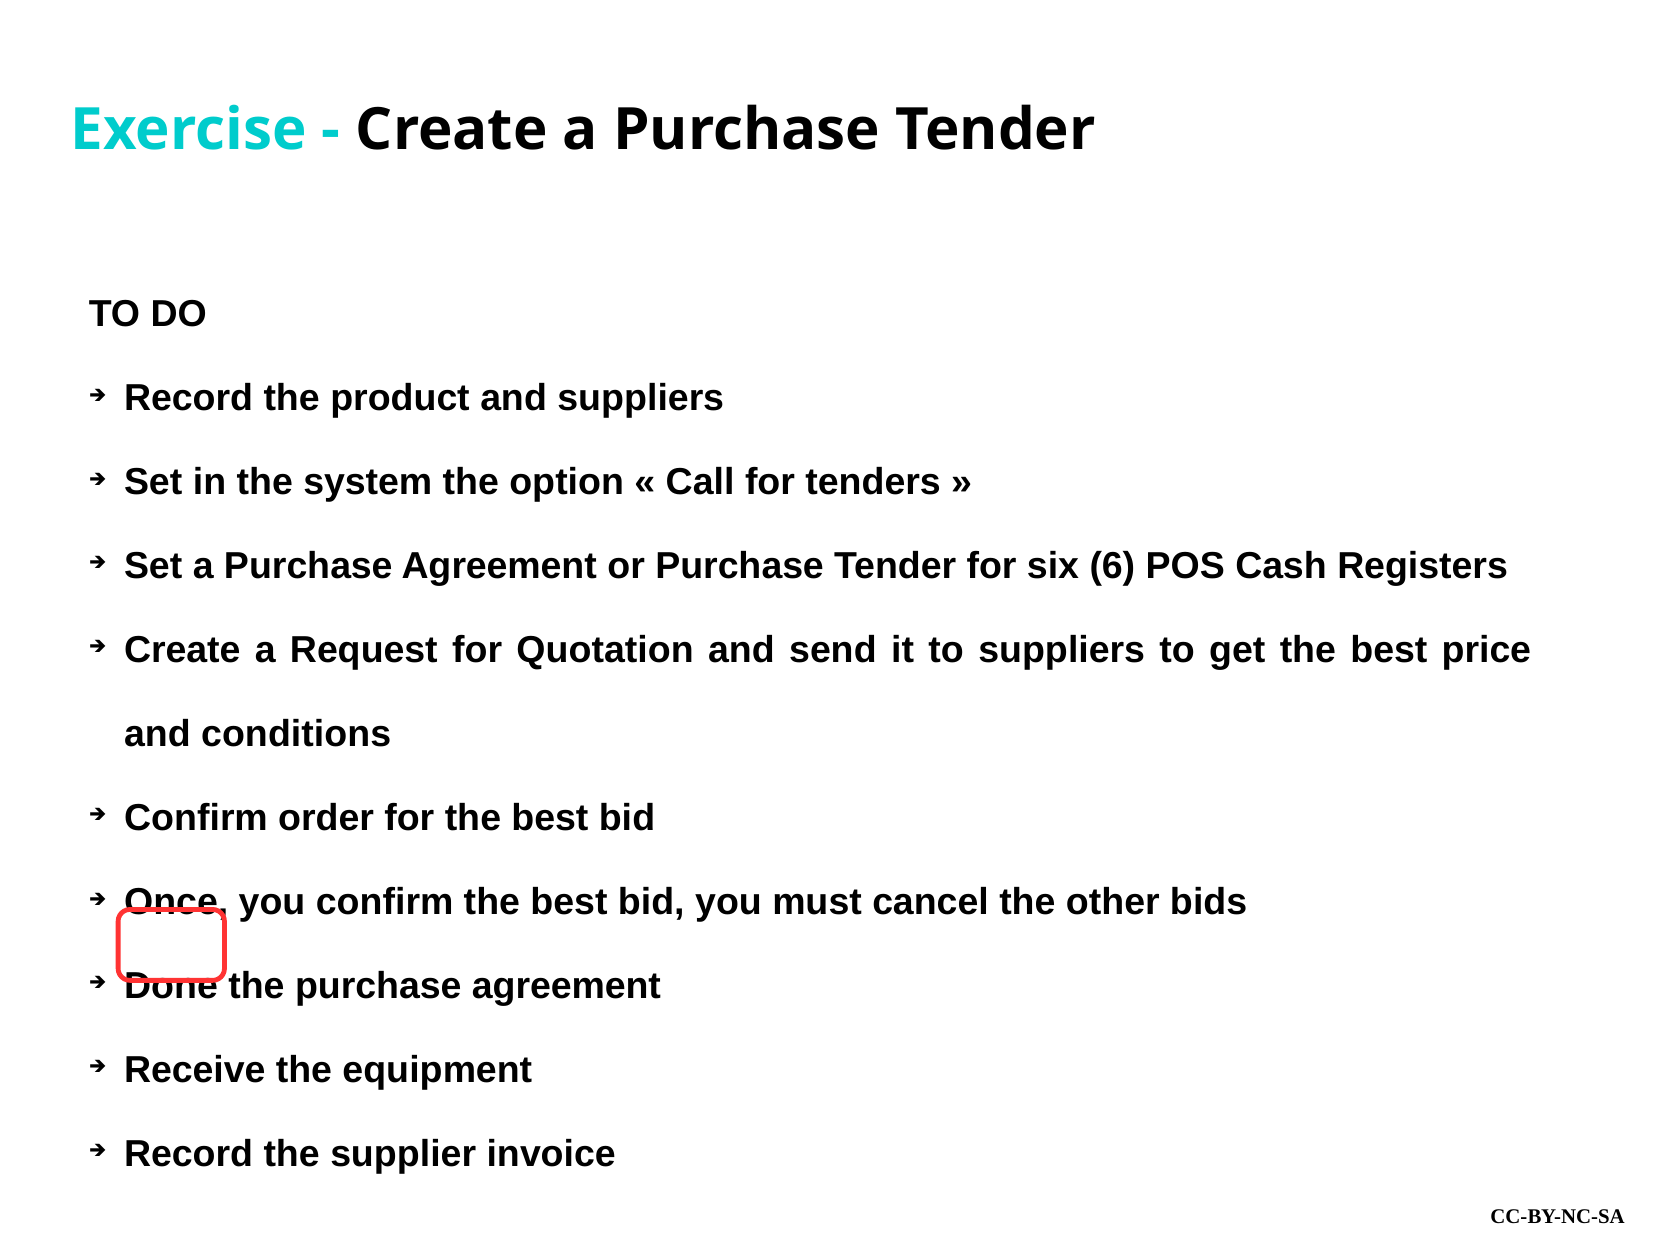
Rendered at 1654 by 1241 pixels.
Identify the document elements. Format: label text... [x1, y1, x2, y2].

text_box [118, 909, 225, 981]
title Exercise - Create a Purchase Tender [70, 23, 1560, 231]
text_box TO DO Record the product and suppliers Set in the system the option « Call for tenders » Set a Purchase Agreement or Purchase Tender for six (6) POS Cash Registers Create a Request for Quotation and send it to suppliers to get the best price and conditions Confirm order for the best bid Once, you confirm the best bid, you must cancel the other bids Done the purchase agreement Receive the equipment Record the supplier invoice [73, 242, 1548, 1141]
